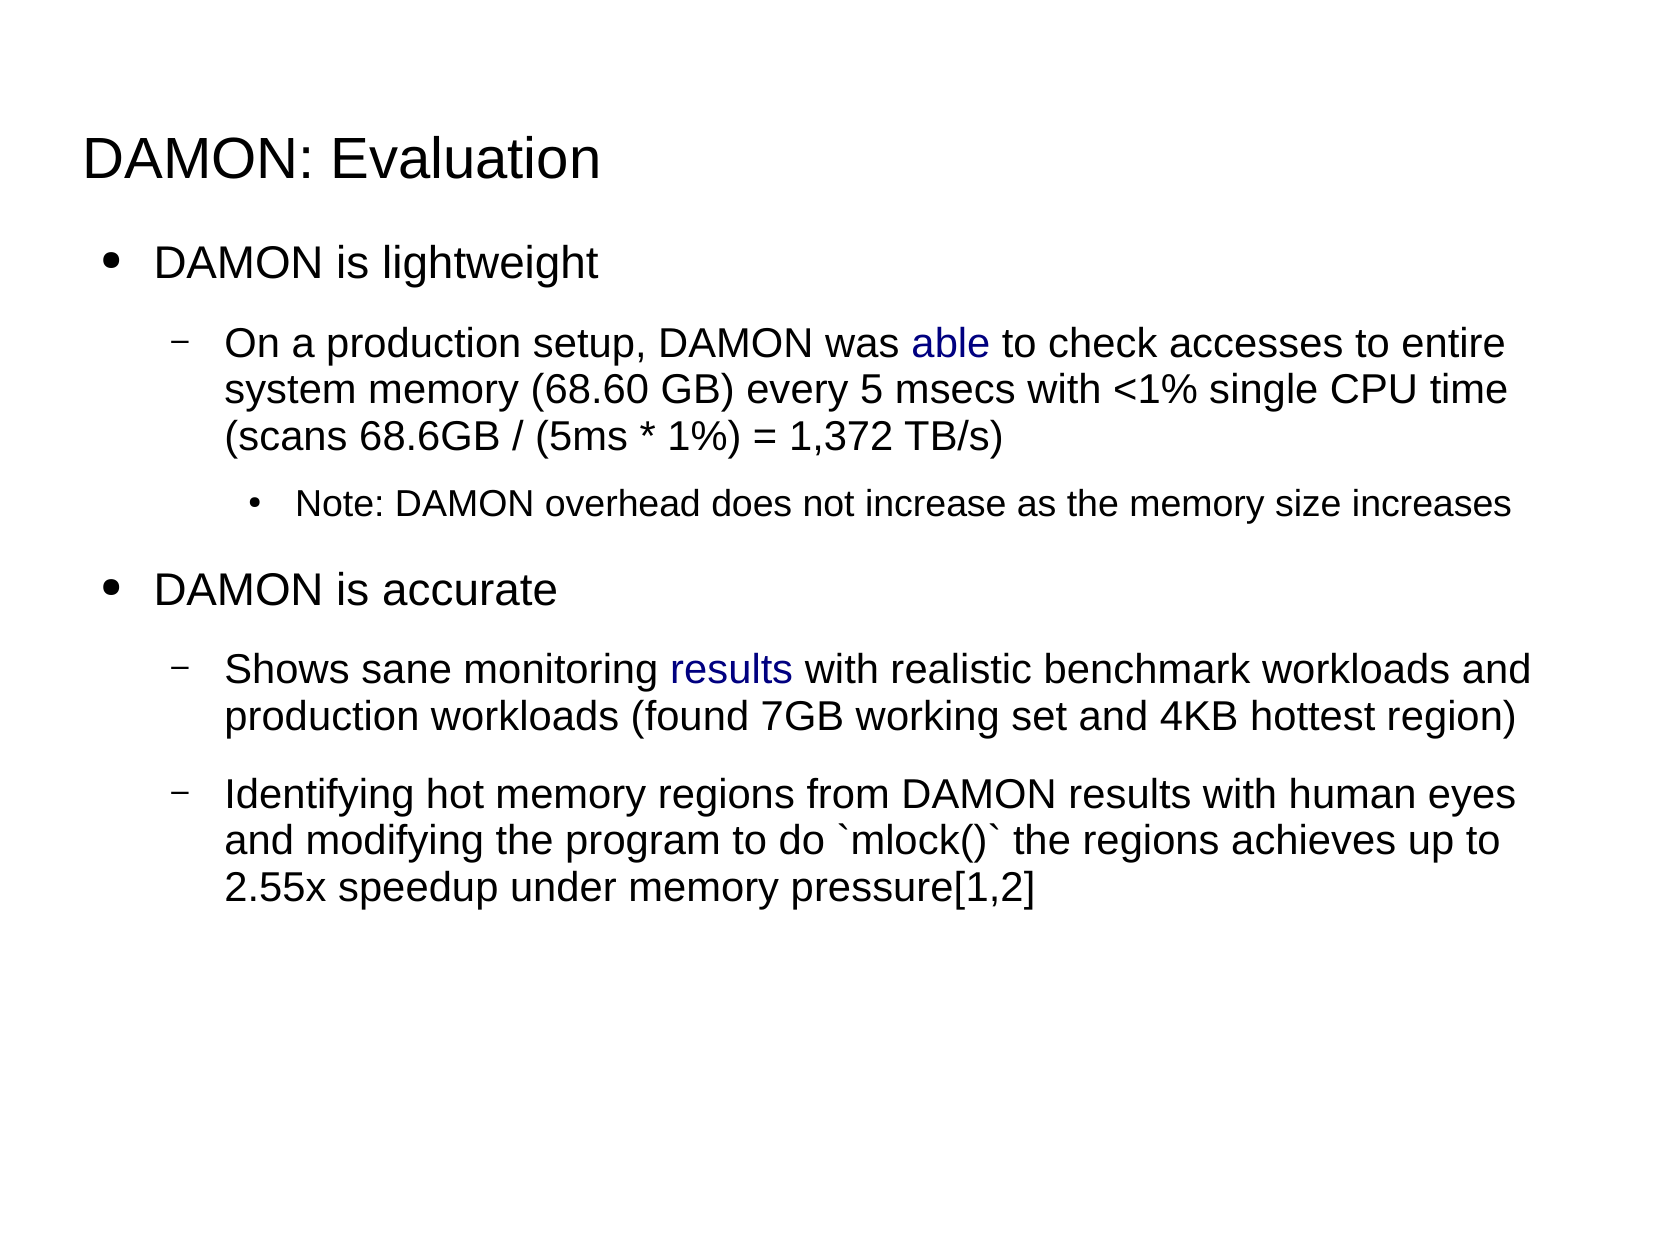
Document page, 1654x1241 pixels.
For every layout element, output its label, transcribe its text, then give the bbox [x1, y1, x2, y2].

list DAMON is lightweight On a production setup, DAMON was able to check accesses to entire system memory (68.60 GB) every 5 msecs with <1% single CPU time (scans 68.6GB / (5ms * 1%) = 1,372 TB/s) Note: DAMON overhead does not increase as the memory size increases DAMON is accurate Shows sane monitoring results with realistic benchmark workloads and production workloads (found 7GB working set and 4KB hottest region) Identifying hot memory regions from DAMON results with human eyes and modifying the program to do `mlock()` the regions achieves up to 2.55x speedup under memory pressure[1,2] [82, 236, 1571, 1111]
title DAMON: Evaluation [82, 108, 1571, 210]
